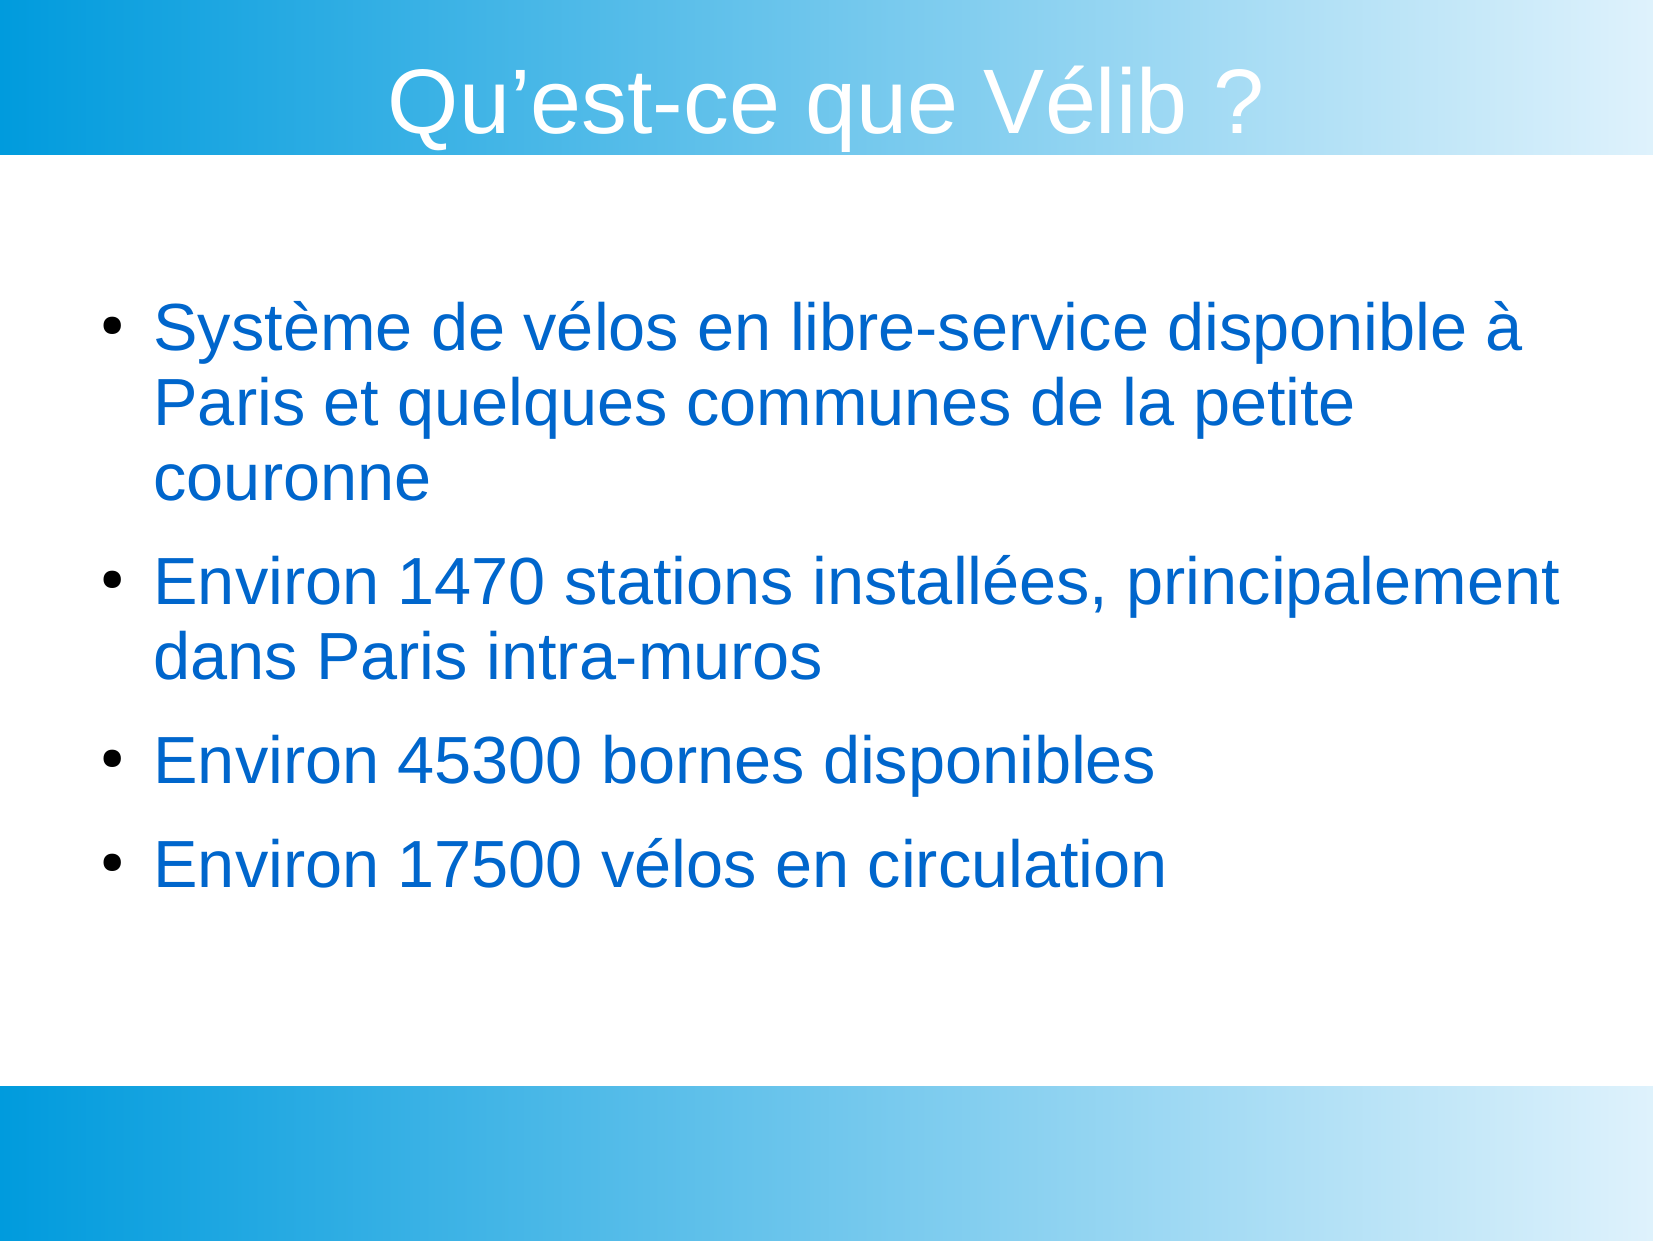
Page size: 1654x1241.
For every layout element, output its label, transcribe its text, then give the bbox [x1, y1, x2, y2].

title Qu’est-ce que Vélib ? [82, 49, 1571, 155]
list Système de vélos en libre-service disponible à Paris et quelques communes de la petite couronne Environ 1470 stations installées, principalement dans Paris intra-muros Environ 45300 bornes disponibles Environ 17500 vélos en circulation [82, 290, 1571, 1010]
